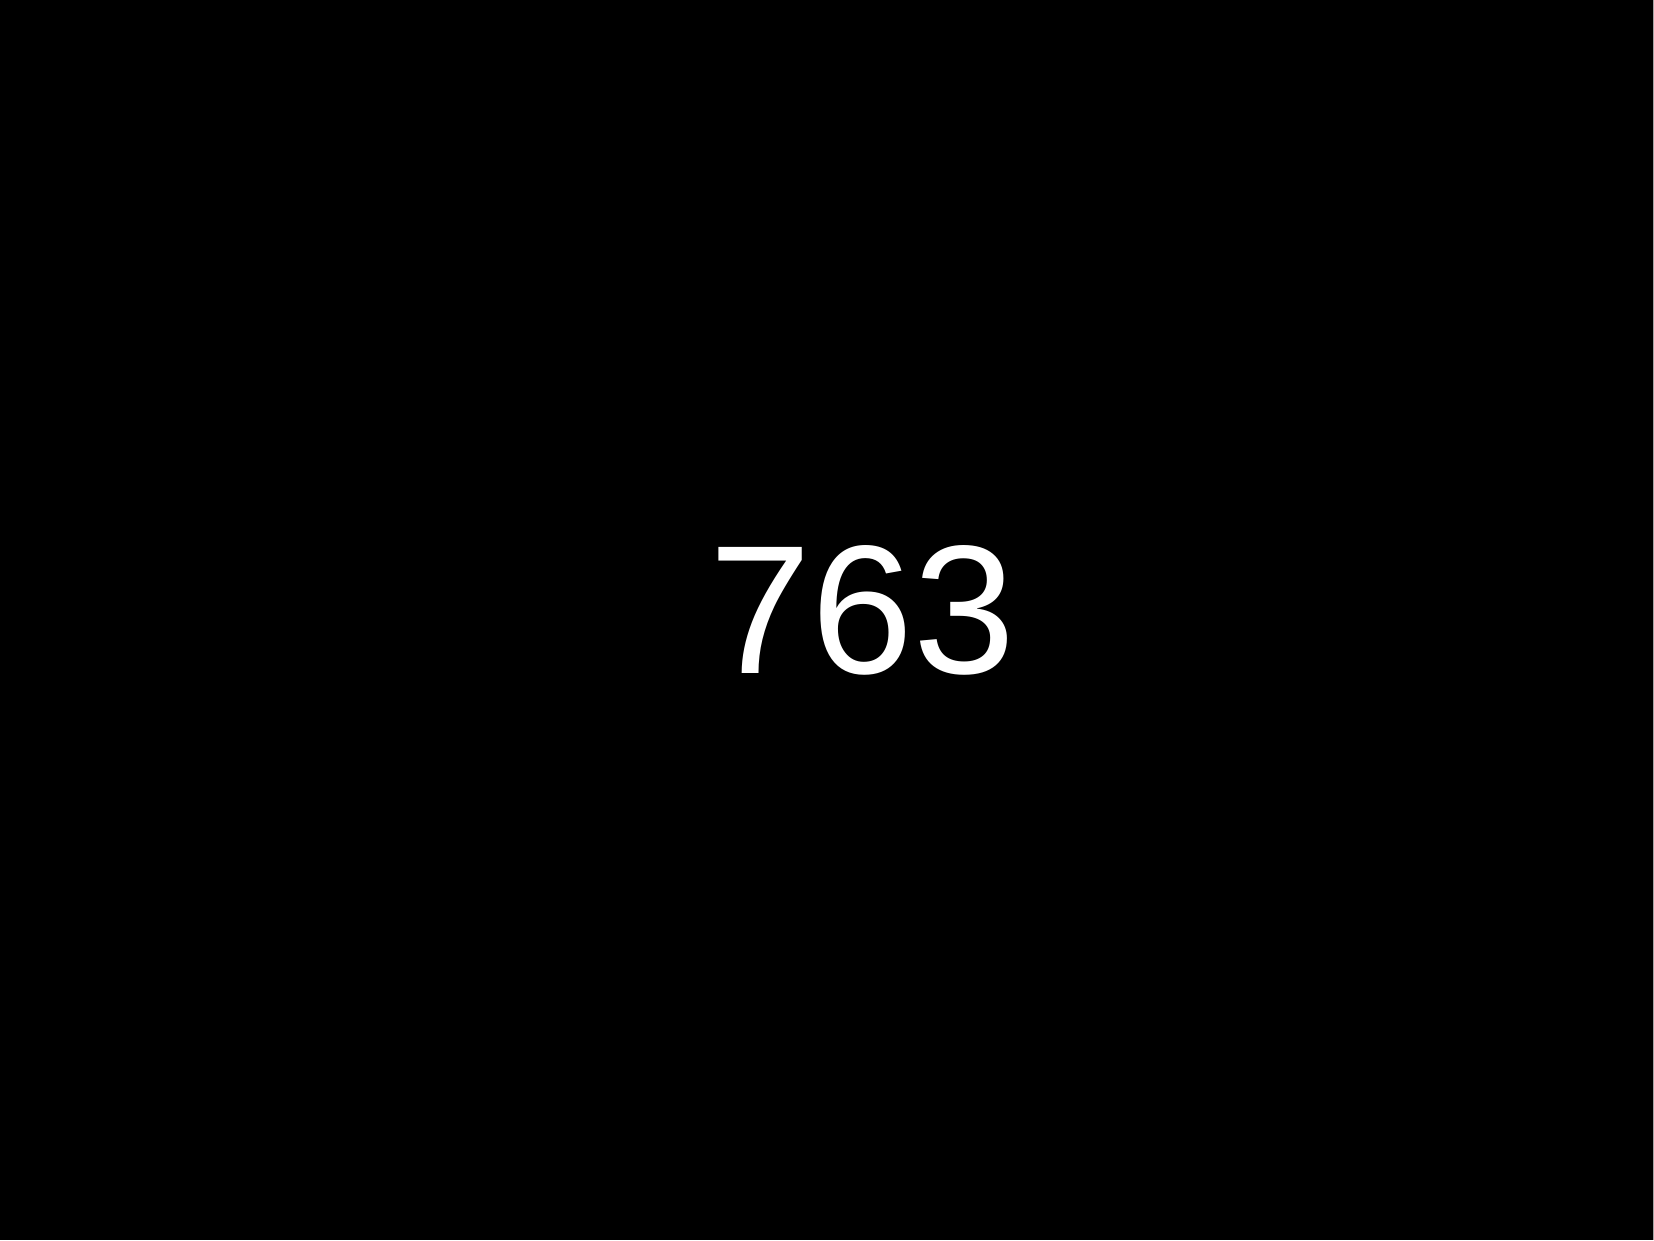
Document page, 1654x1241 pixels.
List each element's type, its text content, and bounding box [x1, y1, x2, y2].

text_box 763 [271, 295, 1453, 720]
